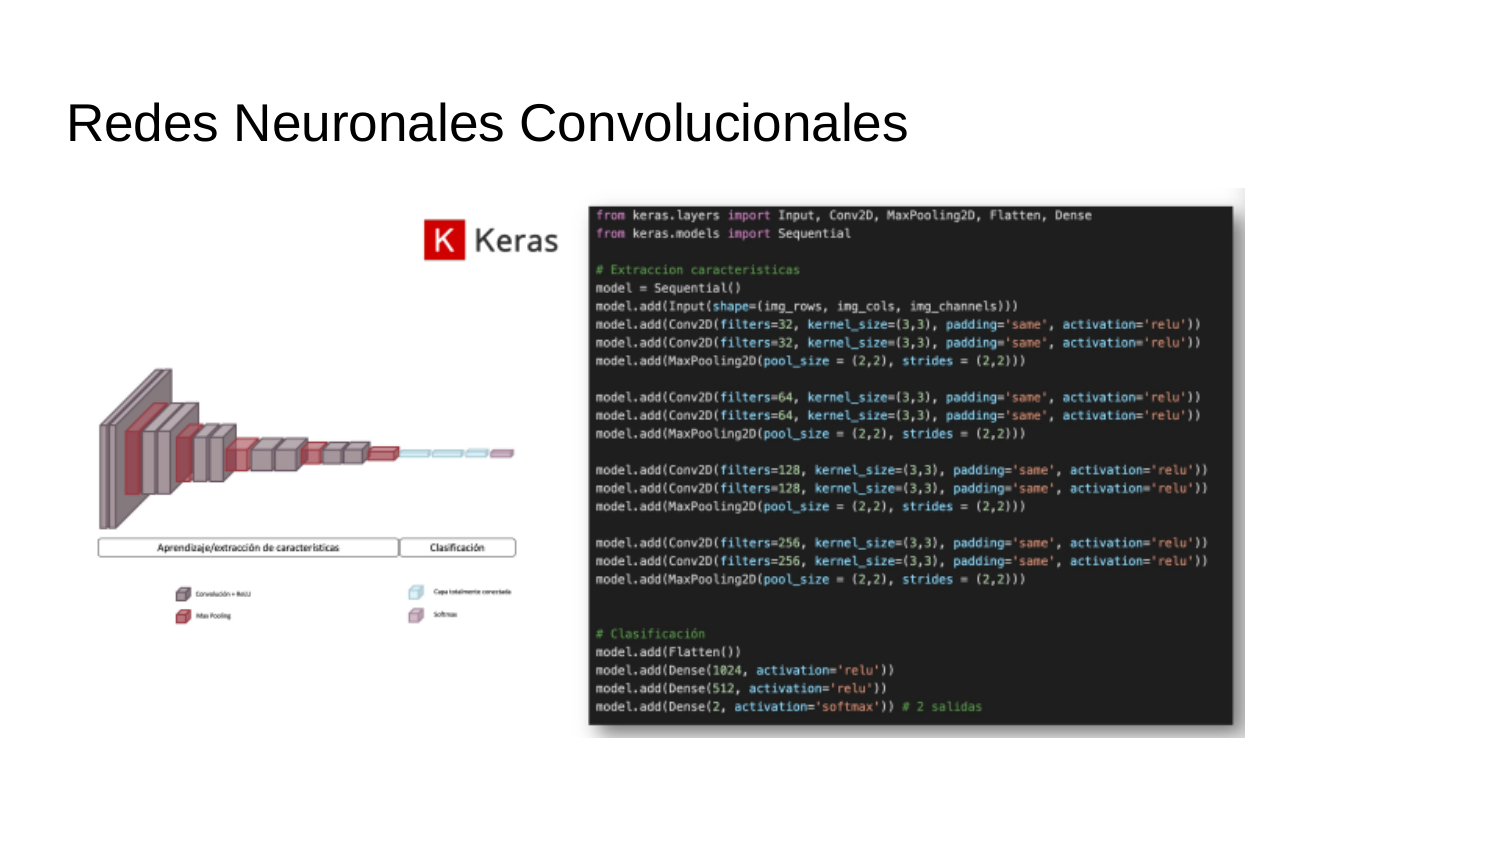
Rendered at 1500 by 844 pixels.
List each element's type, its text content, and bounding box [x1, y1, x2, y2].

picture [51, 188, 1245, 738]
title Redes Neuronales Convolucionales [51, 72, 1449, 167]
